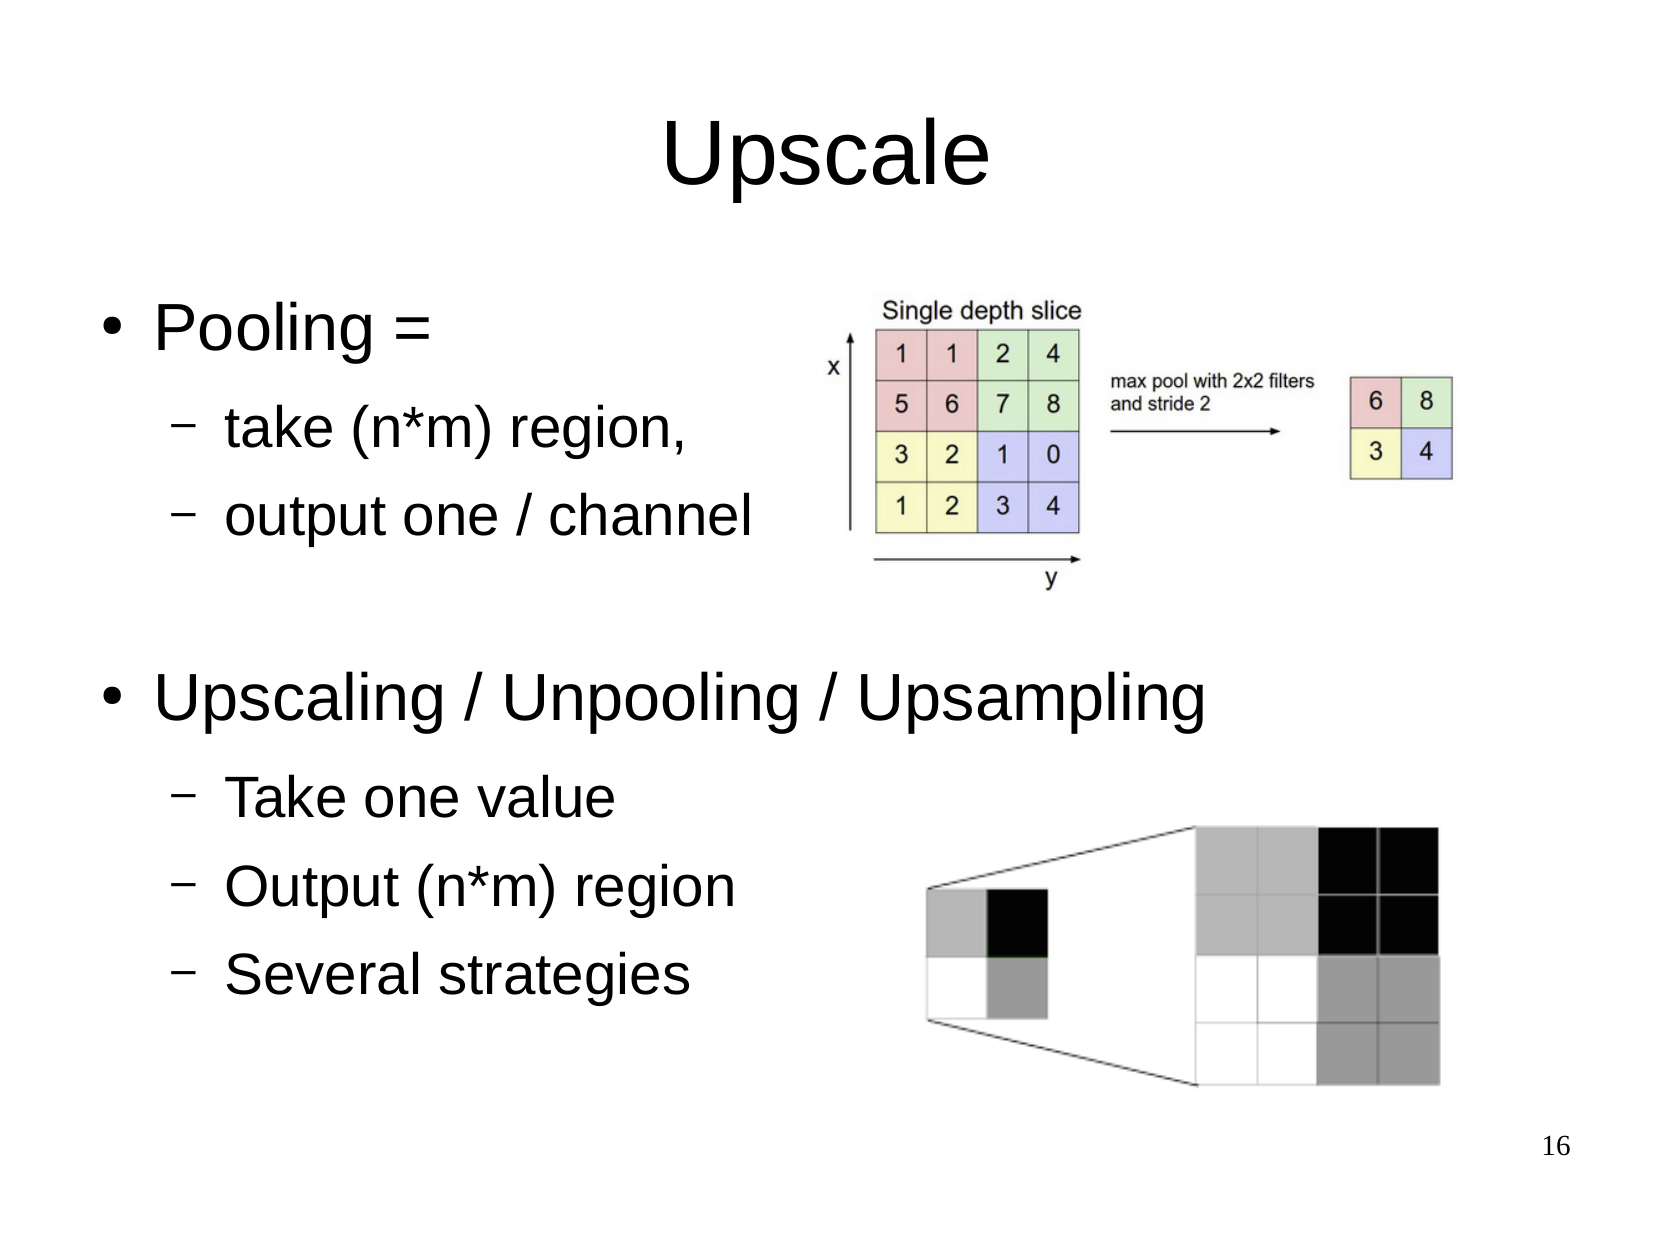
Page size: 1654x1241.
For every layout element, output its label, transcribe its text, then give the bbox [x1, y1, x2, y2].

list Pooling = take (n*m) region, output one / channel Upscaling / Unpooling / Upsampling Take one value Output (n*m) region Several strategies [82, 290, 1571, 1010]
title Upscale [82, 49, 1571, 257]
picture [823, 285, 1468, 597]
picture [910, 760, 1476, 1141]
